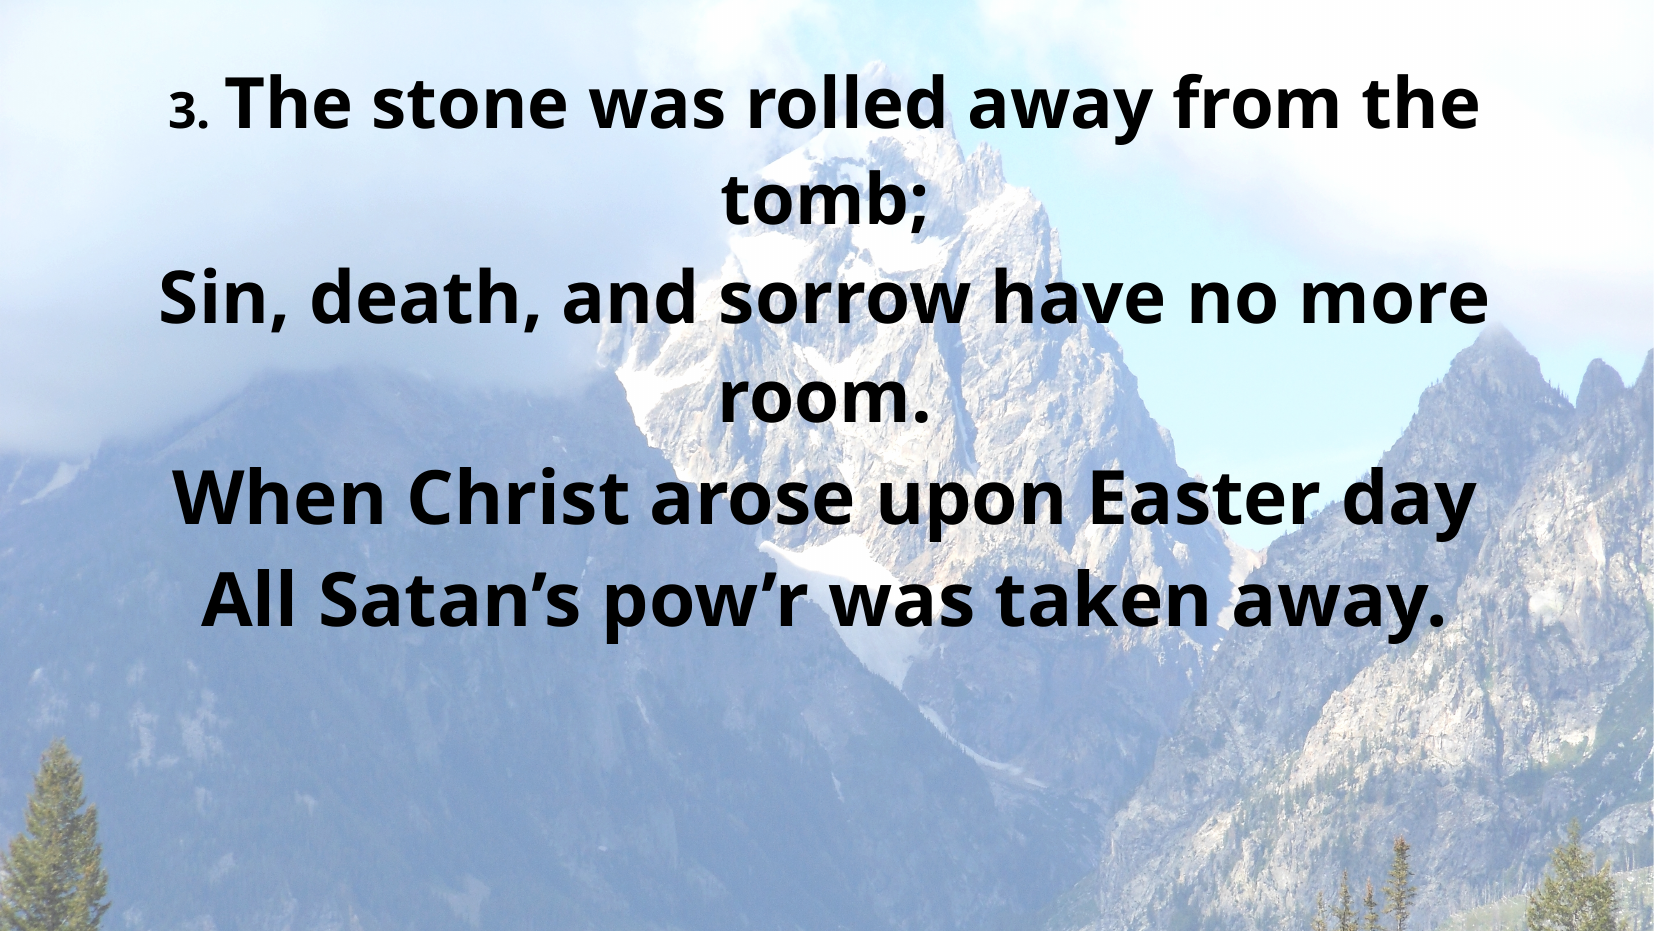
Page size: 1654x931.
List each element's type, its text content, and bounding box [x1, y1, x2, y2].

text_box 3. The stone was rolled away from the tomb; Sin, death, and sorrow have no more room. When Christ arose upon Easter day All Satan’s pow’r was taken away. [60, 45, 1591, 511]
picture [0, 0, 1654, 931]
